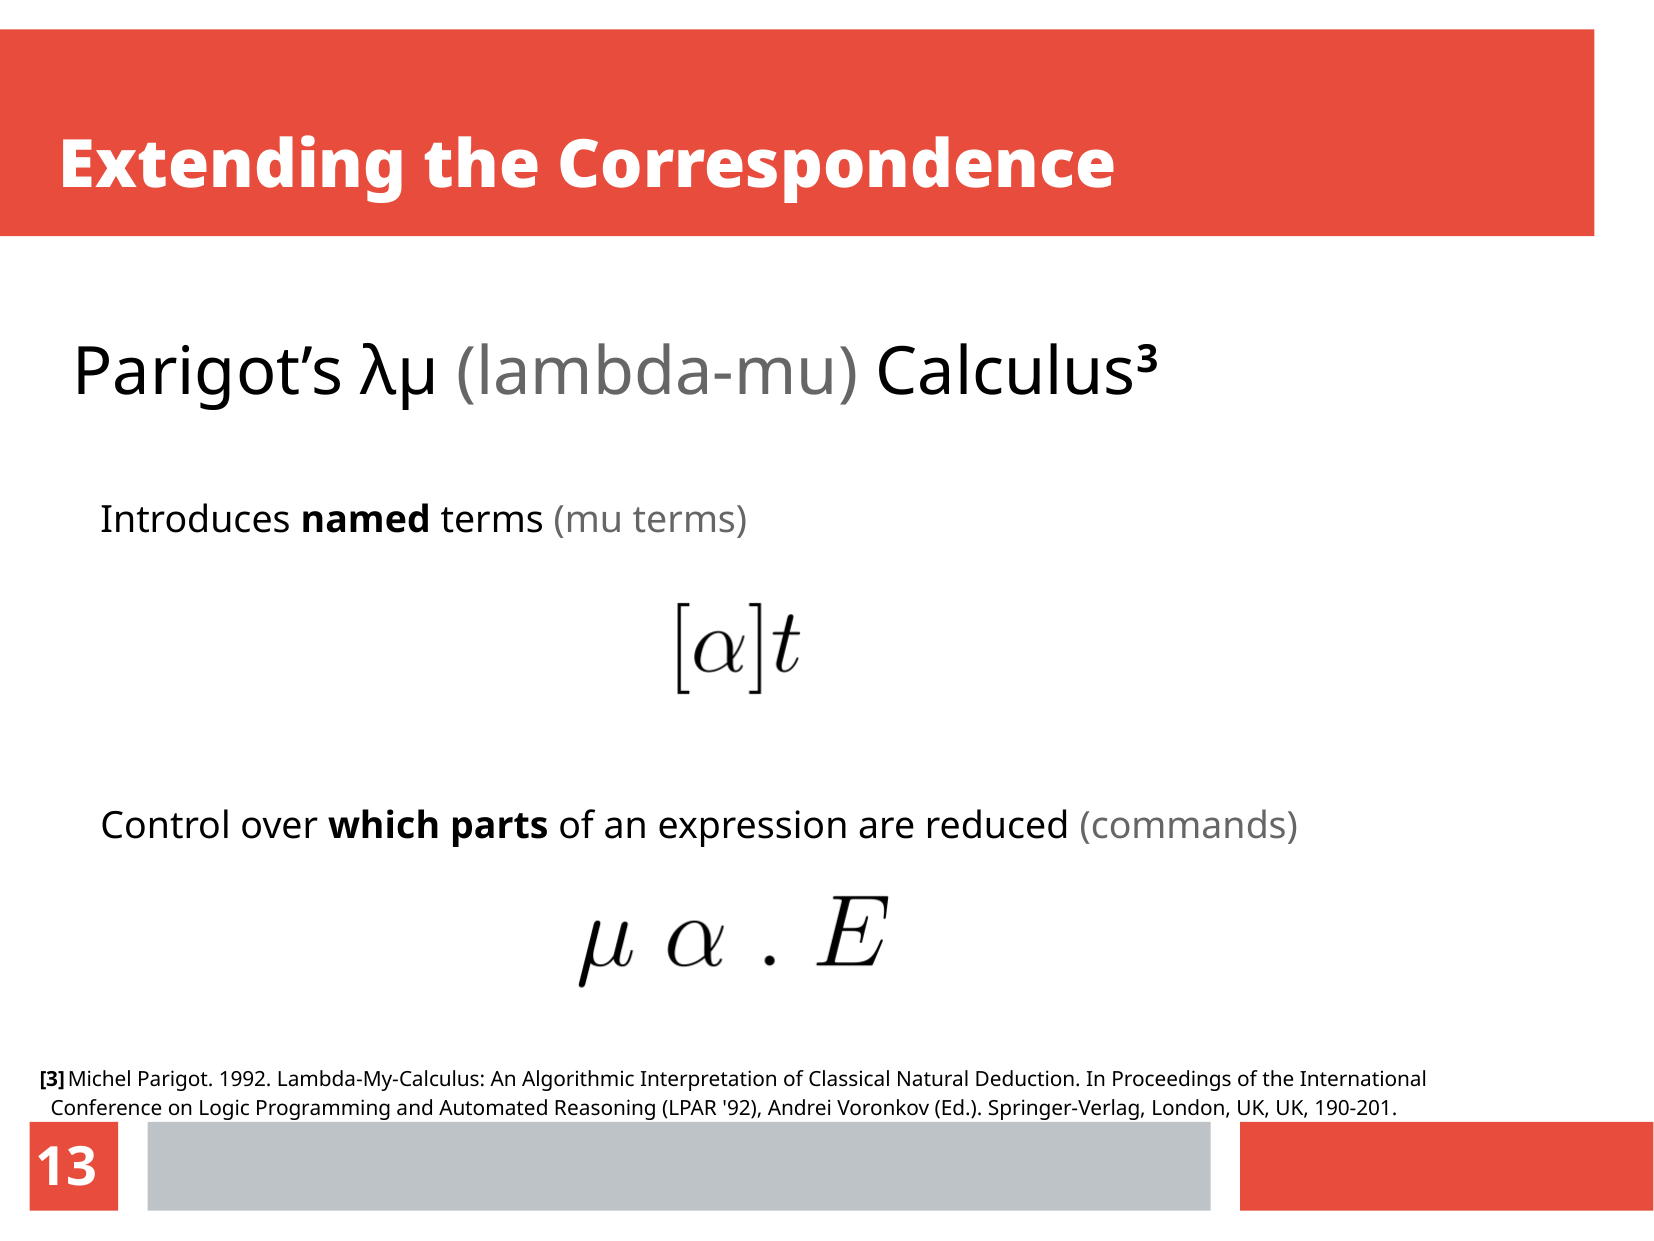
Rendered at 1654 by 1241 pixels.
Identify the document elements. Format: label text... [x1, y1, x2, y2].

text_box Introduces named terms (mu terms) Control over which parts of an expression are reduced (commands) [85, 485, 1412, 805]
picture [659, 583, 821, 716]
picture [558, 875, 911, 1011]
text_box 13 [20, 1119, 254, 1210]
title Extending the Correspondence [59, 58, 1595, 207]
text_box Parigot’s λμ (lambda-mu) Calculus3 [57, 315, 1264, 409]
text_box [3] Michel Parigot. 1992. Lambda-My-Calculus: An Algorithmic Interpretation of Classical Natural Deduction. In Proceedings of the International Conference on Logic Programming and Automated Reasoning (LPAR '92), Andrei Voronkov (Ed.). Springer-Verlag, London, UK, UK, 190-201. [24, 1057, 1549, 1121]
